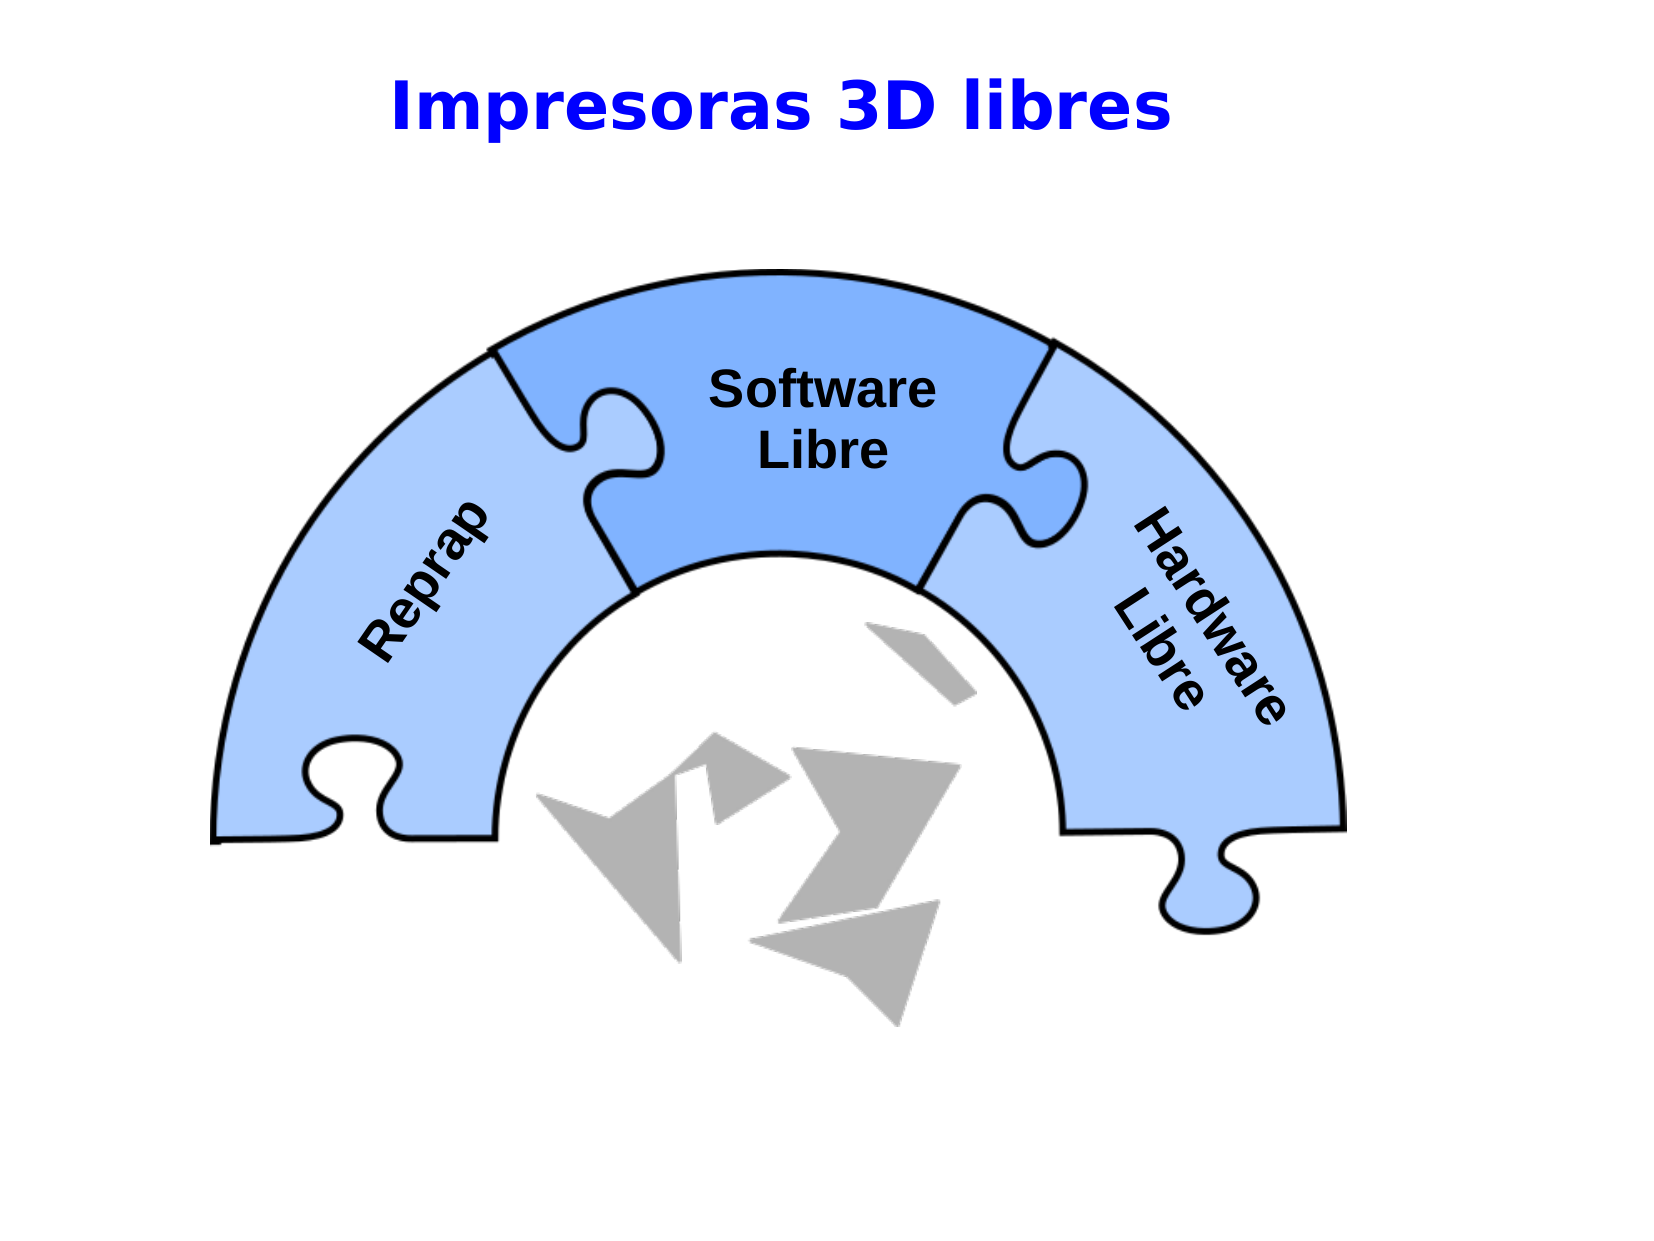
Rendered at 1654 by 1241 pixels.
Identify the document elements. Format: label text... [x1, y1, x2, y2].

text_box Reprap [300, 422, 579, 757]
text_box Hardware Libre [1005, 436, 1351, 847]
text_box Software Libre [660, 351, 988, 517]
text_box Impresoras 3D libres [375, 60, 1189, 153]
picture [210, 269, 1347, 1027]
